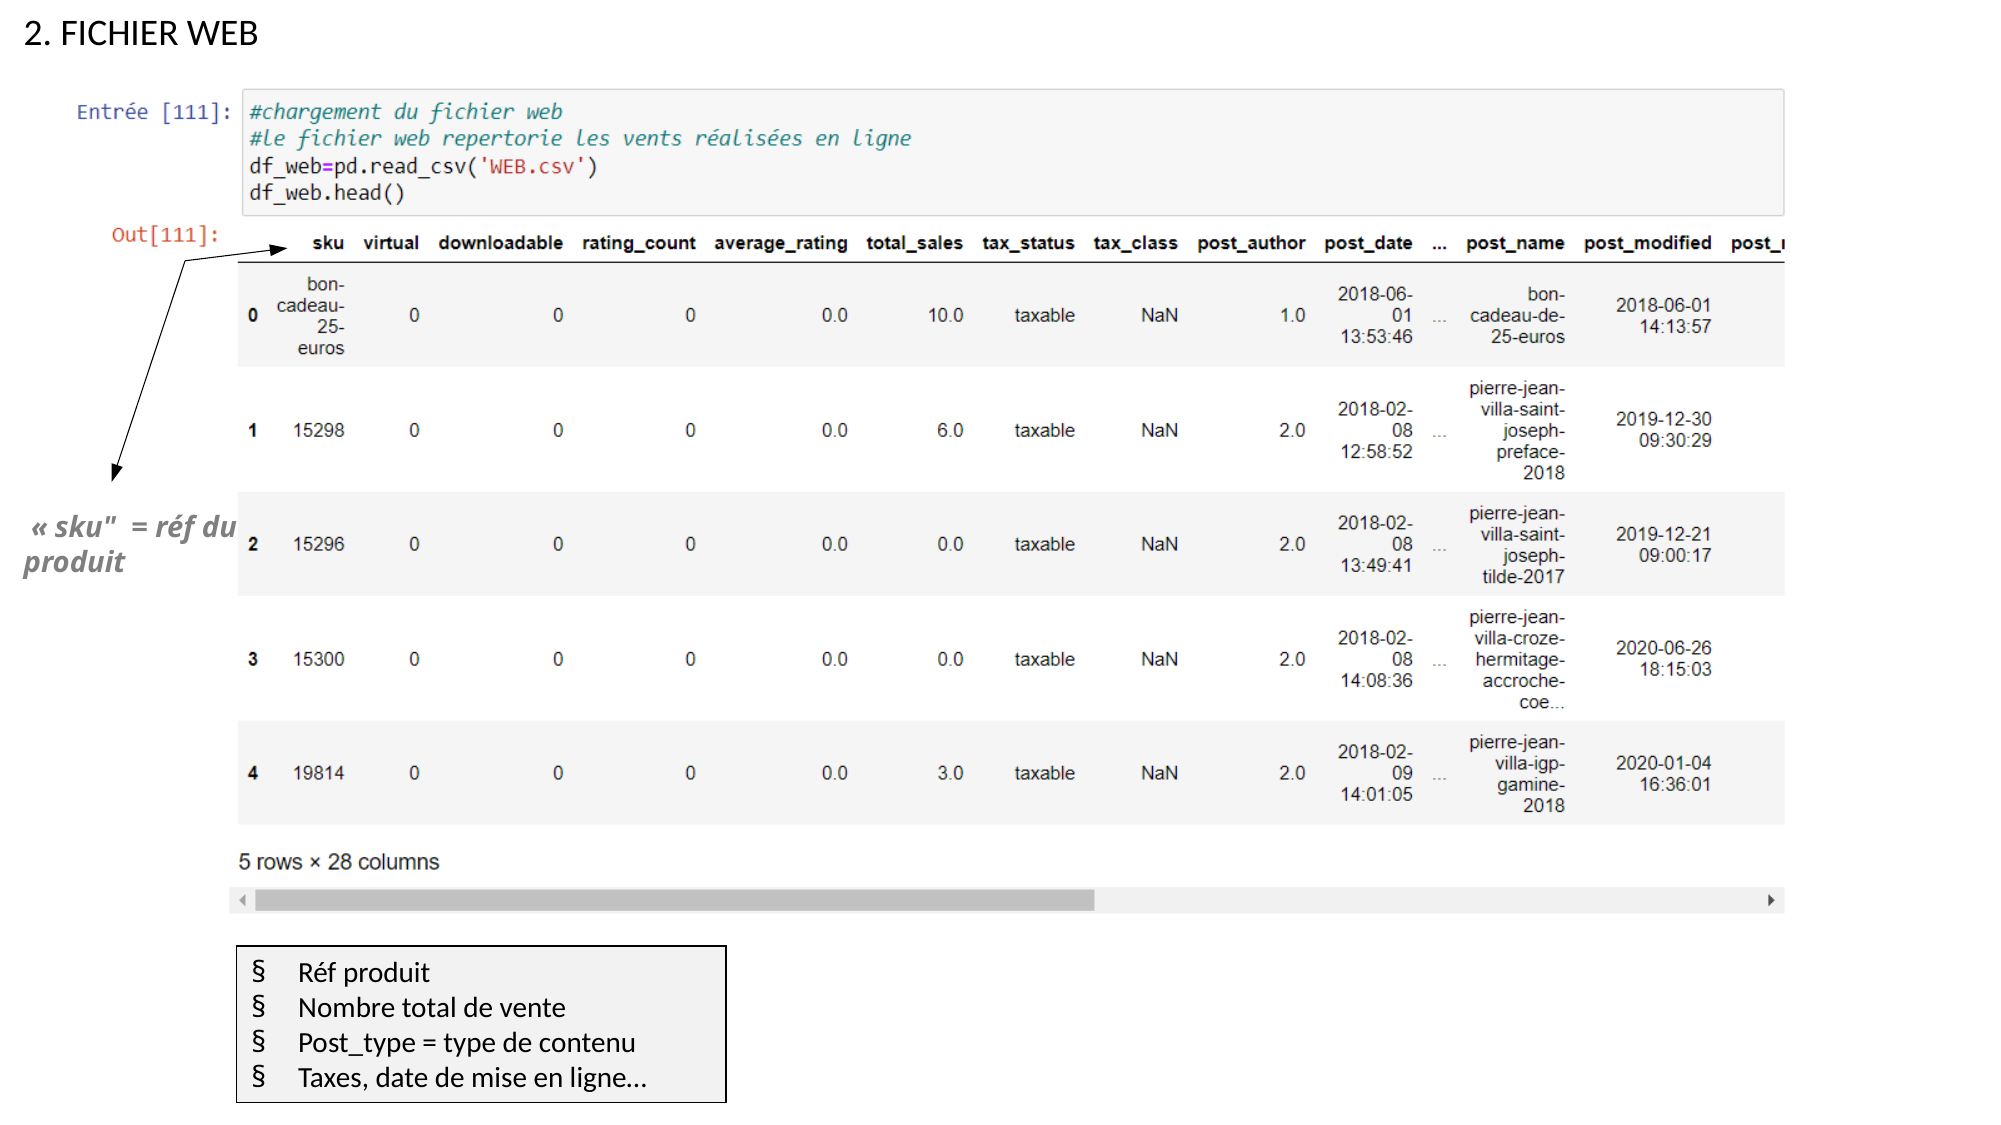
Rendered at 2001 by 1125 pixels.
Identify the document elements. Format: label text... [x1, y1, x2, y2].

picture [62, 85, 1801, 926]
text_box Réf produit Nombre total de vente Post_type = type de contenu Taxes, date de mise en ligne… [236, 945, 727, 1103]
text_box « sku" = réf du produit [8, 500, 277, 587]
text_box 2. FICHIER WEB [8, 0, 672, 61]
